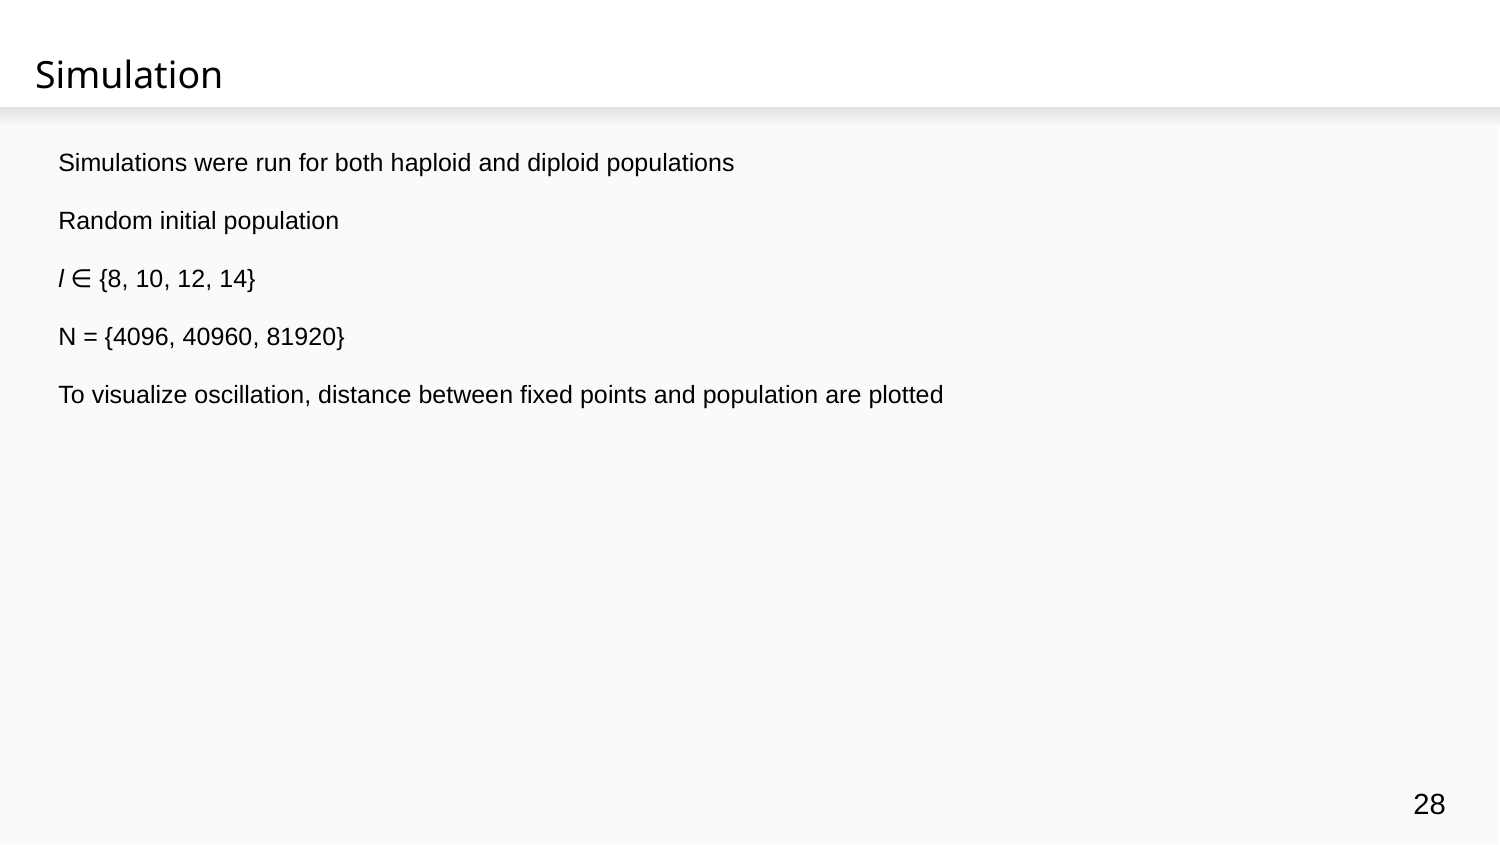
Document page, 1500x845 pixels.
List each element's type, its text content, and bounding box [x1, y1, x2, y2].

text_box Simulations were run for both haploid and diploid populations Random initial population l ∈ {8, 10, 12, 14} N = {4096, 40960, 81920} To visualize oscillation, distance between fixed points and population are plotted [43, 141, 961, 423]
title Simulation [35, 24, 249, 124]
